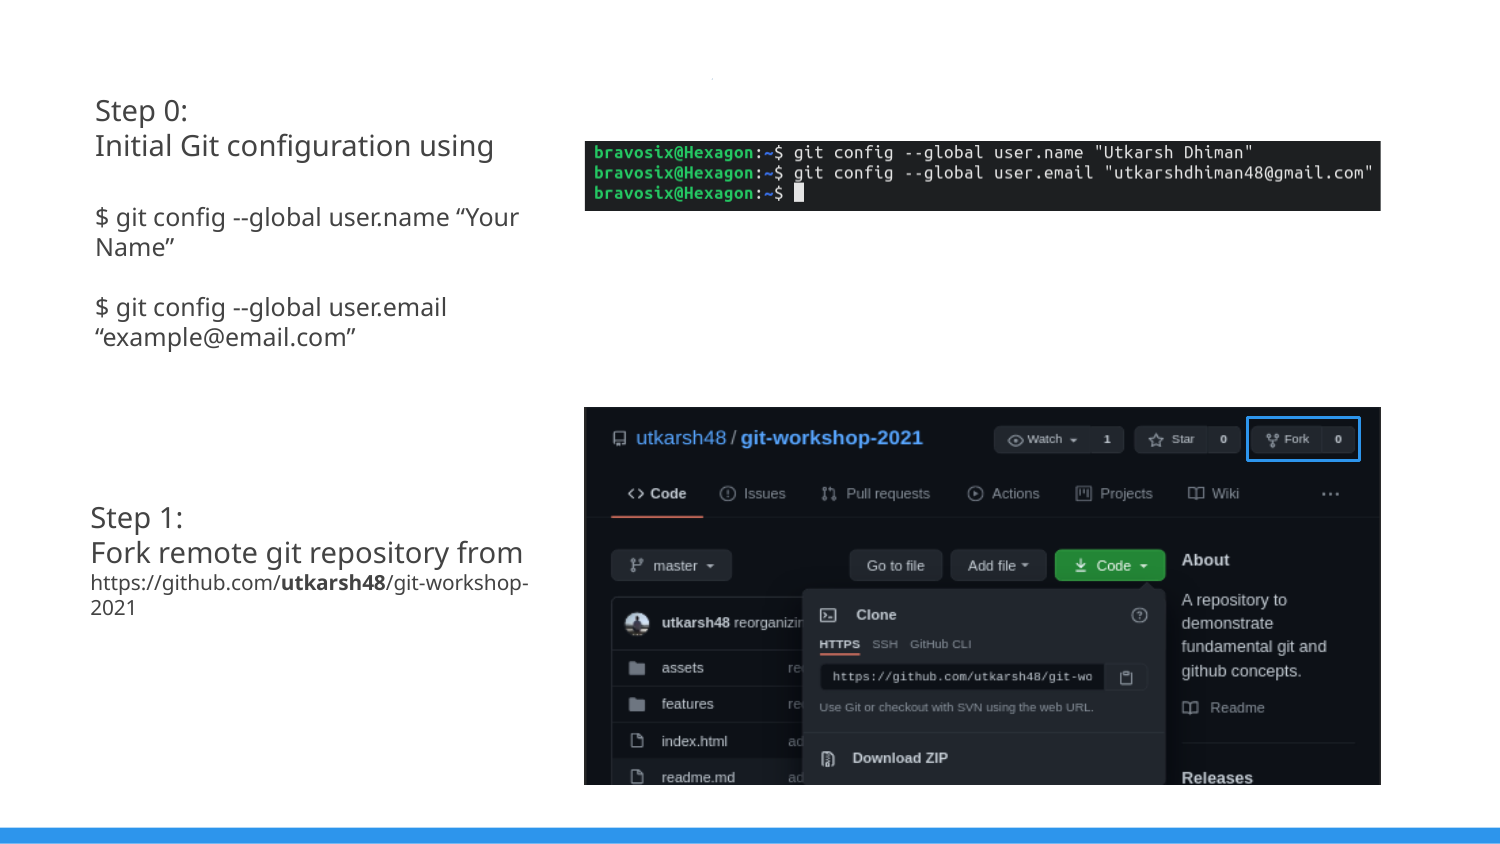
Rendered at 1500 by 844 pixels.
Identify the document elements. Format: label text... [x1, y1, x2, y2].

picture [584, 407, 1381, 785]
text_box Step 0: Initial Git configuration using $ git config --global user.name “Your Name” $ git config --global user.email “example@email.com” [80, 77, 585, 367]
text_box Step 1: Fork remote git repository from https://github.com/utkarsh48/git-workshop-2021 [75, 484, 584, 635]
picture [584, 141, 1381, 211]
